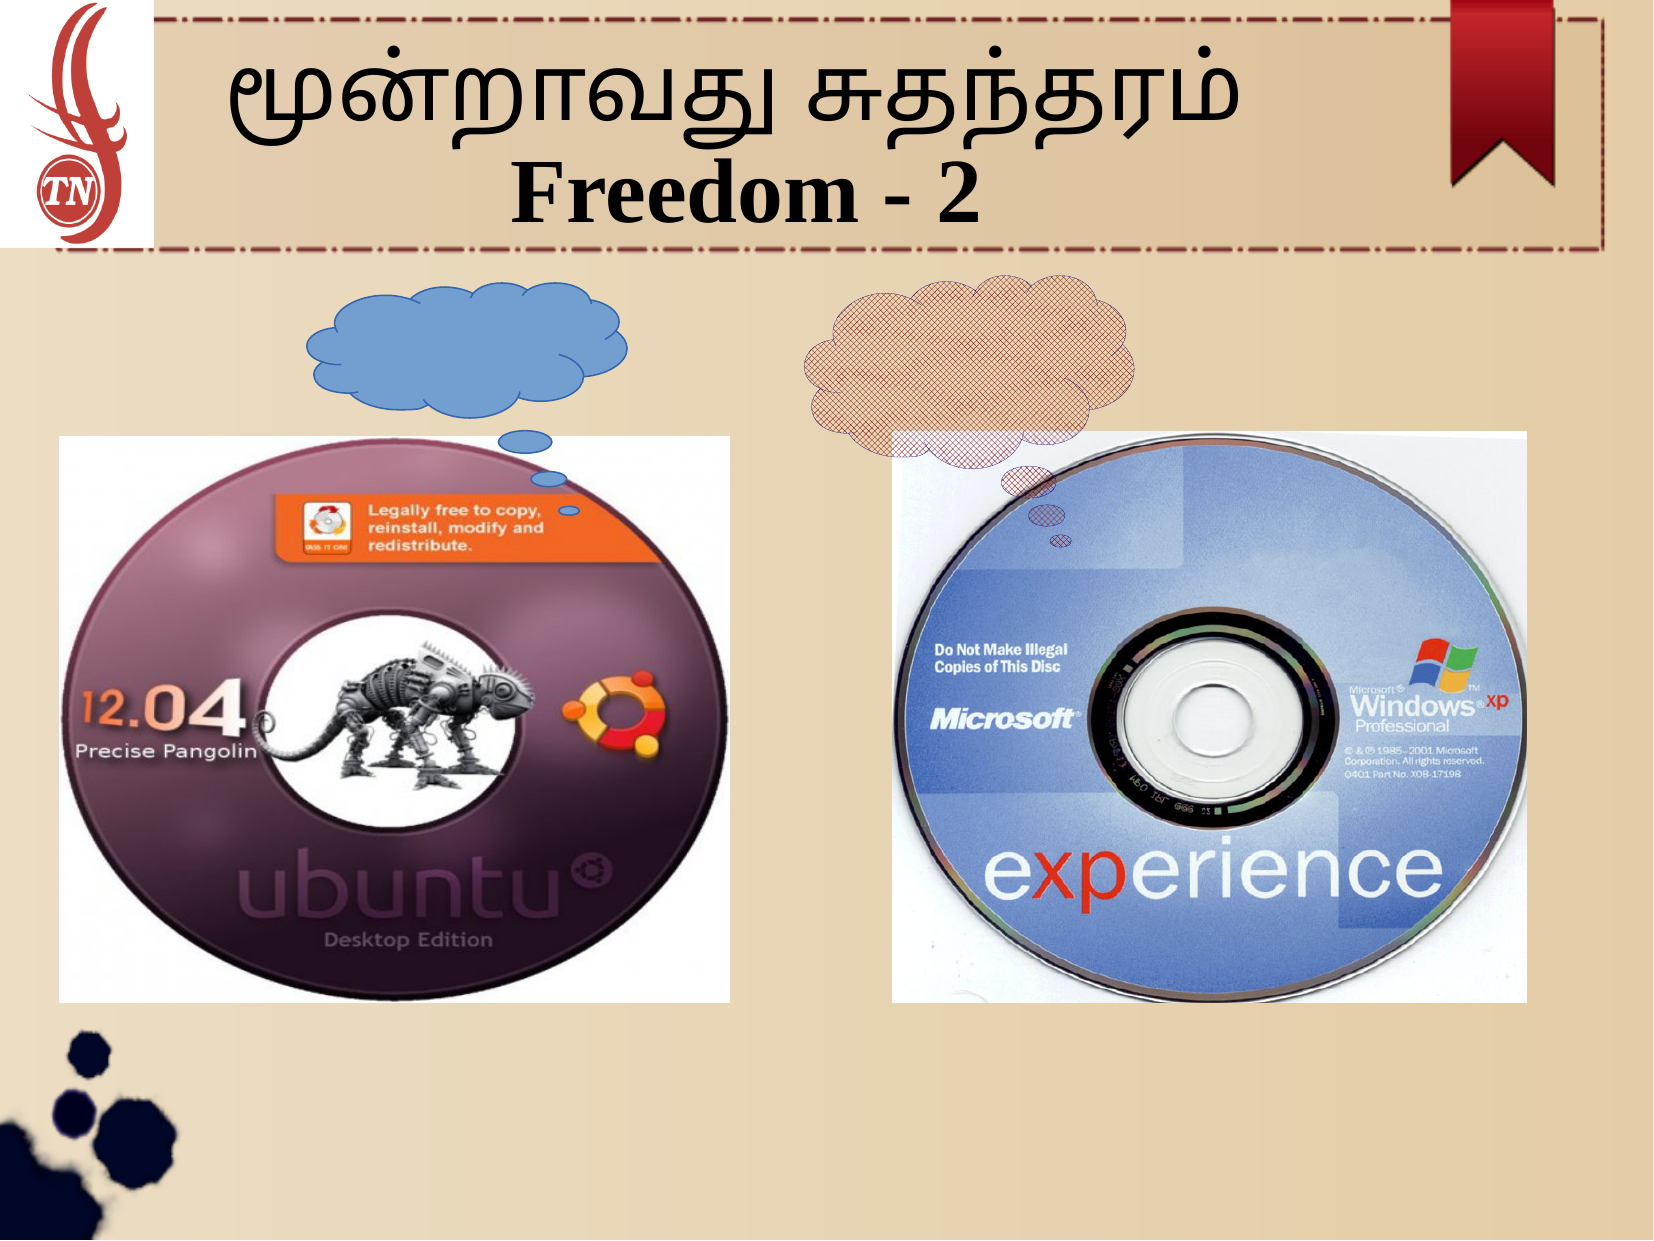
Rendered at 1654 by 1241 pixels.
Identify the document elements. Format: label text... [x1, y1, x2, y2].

text_box [558, 506, 580, 516]
text_box [531, 471, 567, 487]
text_box [306, 282, 628, 418]
text_box [498, 430, 552, 454]
title மூன்றாவது சுதந்தரம் Freedom - 2 [154, 32, 1412, 244]
picture [0, 0, 1654, 1240]
